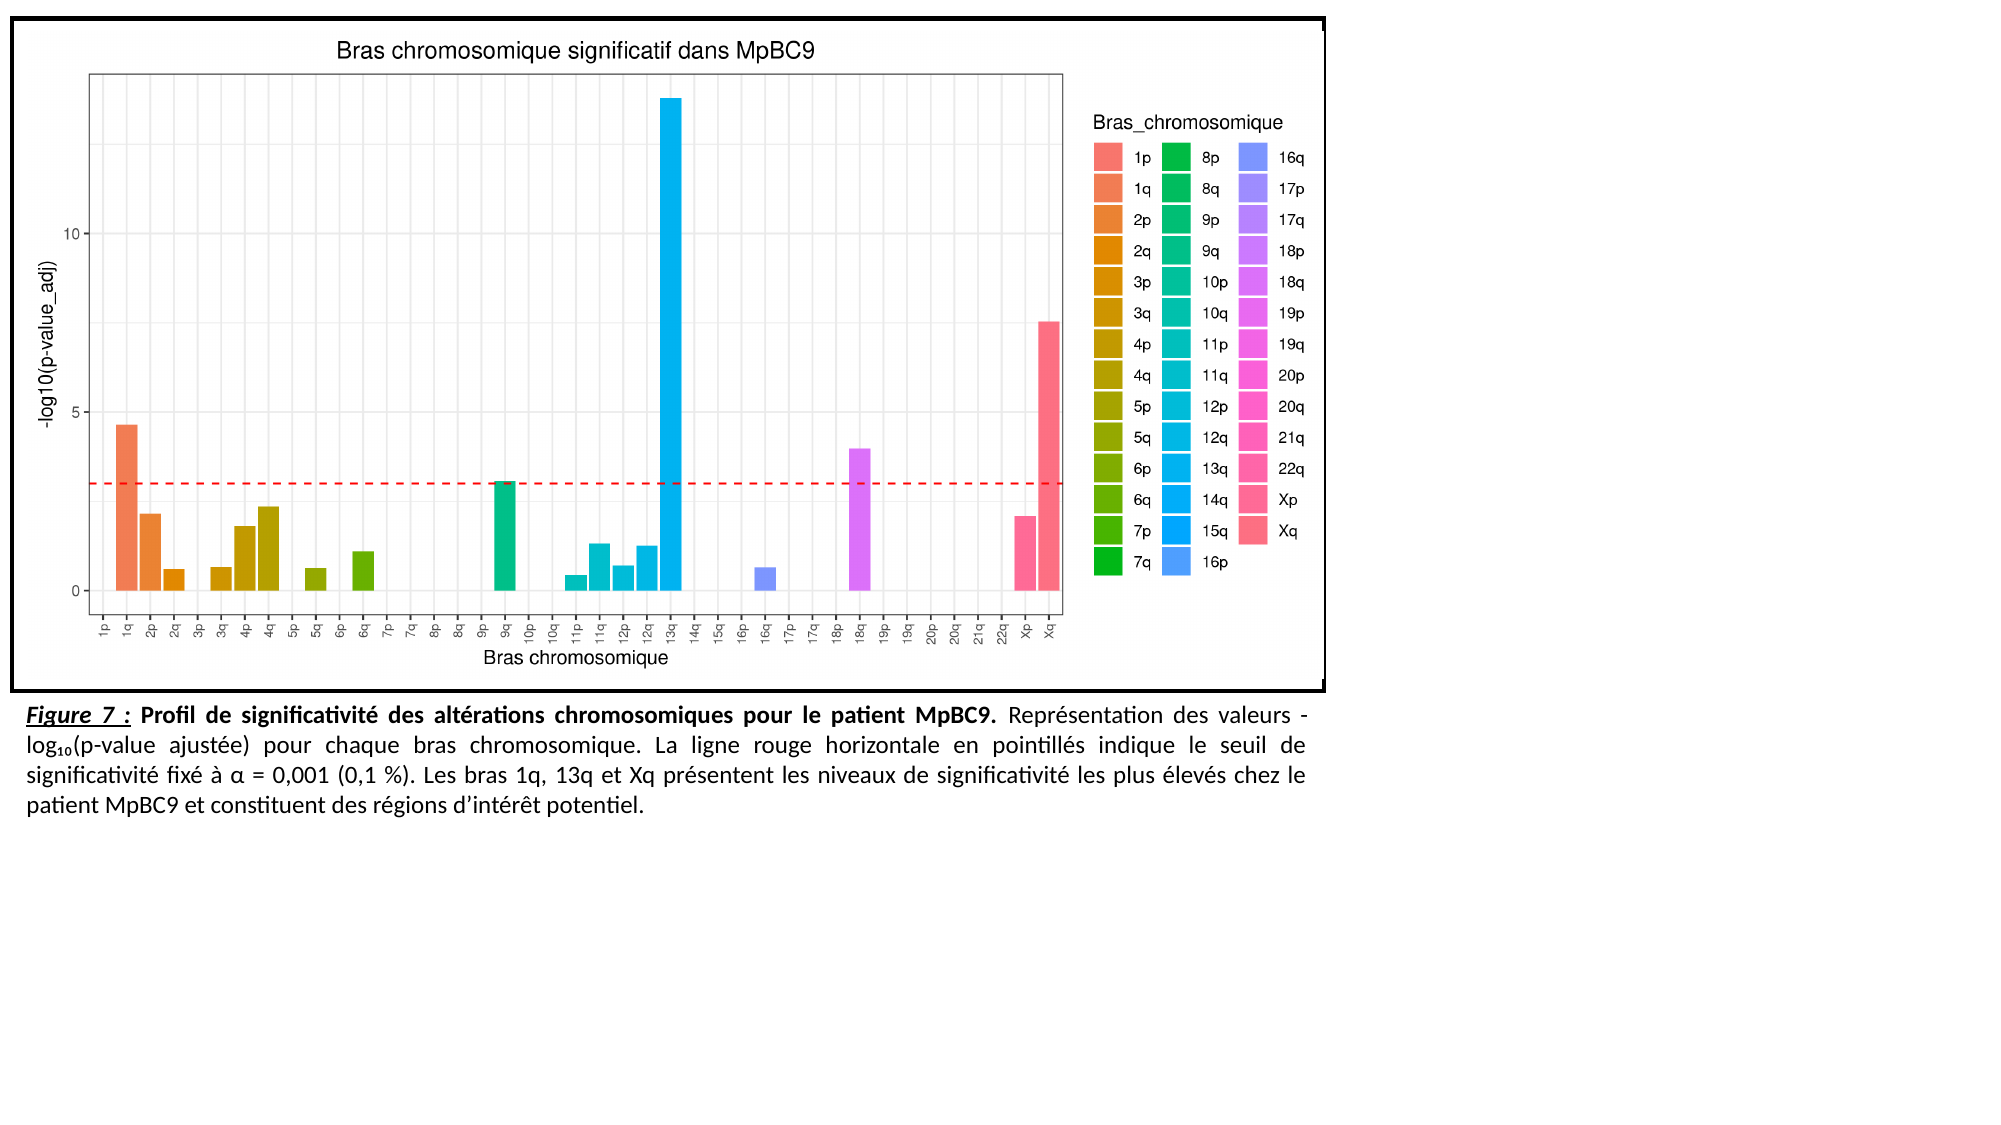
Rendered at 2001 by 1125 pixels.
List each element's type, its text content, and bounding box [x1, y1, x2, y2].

picture [28, 31, 1324, 679]
text_box Figure 7 : Profil de significativité des altérations chromosomiques pour le patient MpBC9. Représentation des valeurs -log₁₀(p-value ajustée) pour chaque bras chromosomique. La ligne rouge horizontale en pointillés indique le seuil de significativité fixé à α = 0,001 (0,1 %). Les bras 1q, 13q et Xq présentent les niveaux de significativité les plus élevés chez le patient MpBC9 et constituent des régions d’intérêt potentiel. [11, 693, 1324, 826]
